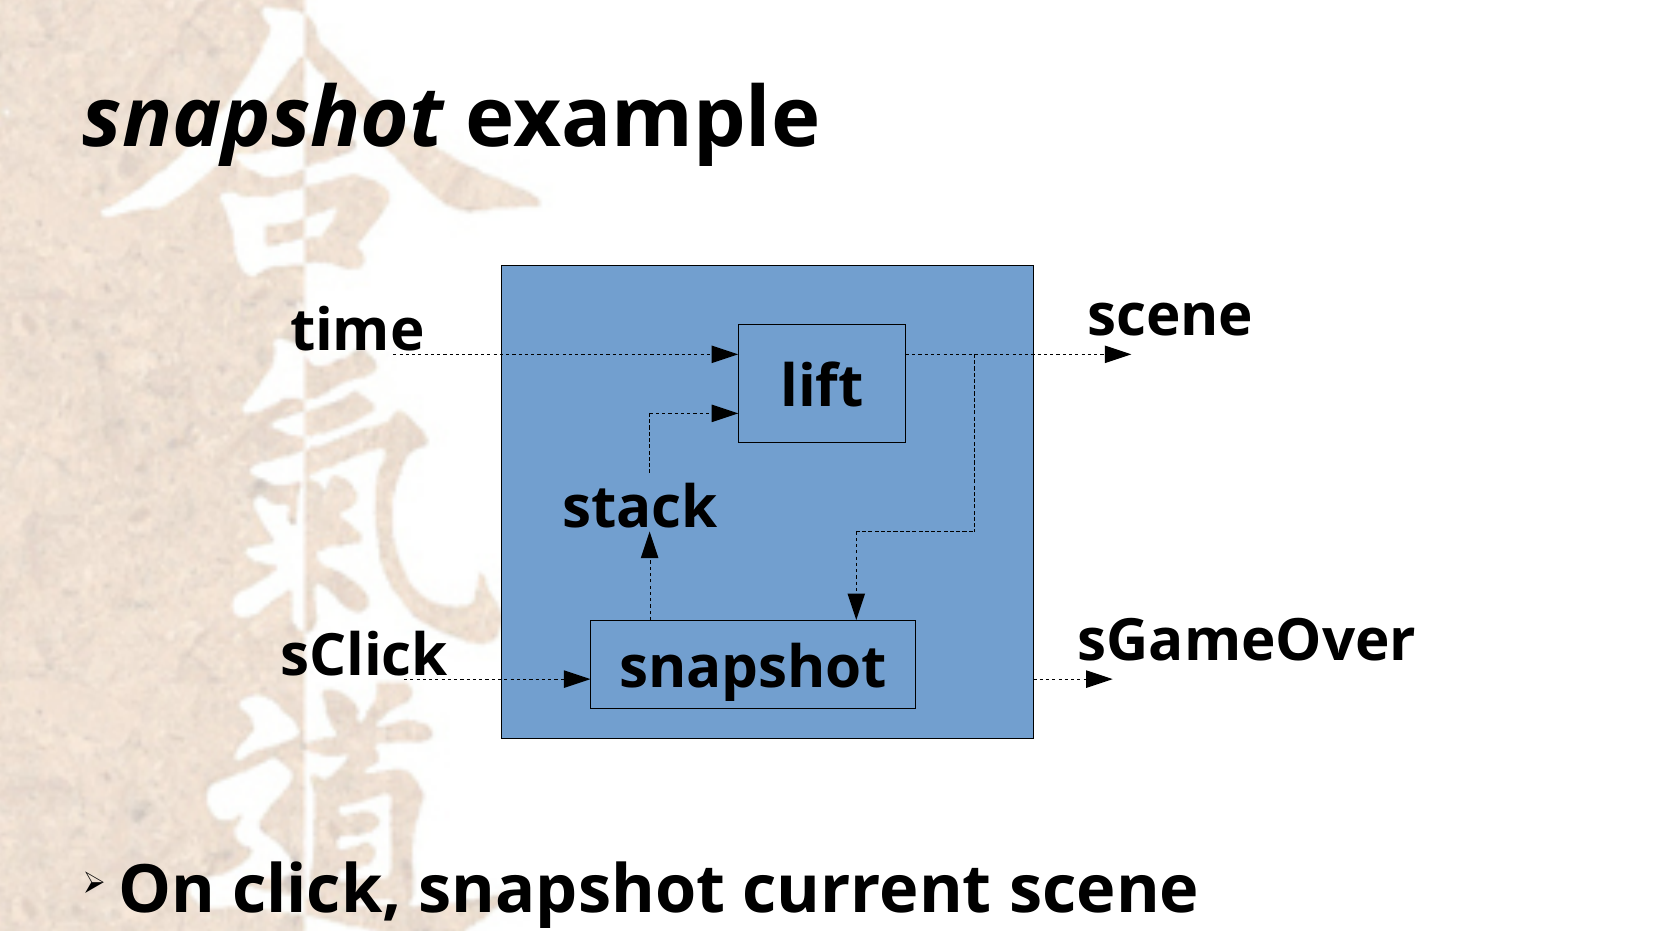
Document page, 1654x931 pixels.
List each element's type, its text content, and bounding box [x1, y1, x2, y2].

text_box sClick [265, 605, 486, 709]
text_box lift [738, 324, 906, 443]
text_box sGameOver [1062, 590, 1379, 664]
subtitle On click, snapshot current scene [82, 841, 1571, 931]
text_box [501, 265, 1034, 739]
title snapshot example [82, 37, 1571, 193]
text_box stack [547, 458, 768, 532]
text_box snapshot [590, 620, 916, 709]
text_box scene [1072, 265, 1325, 340]
picture [0, 0, 1654, 931]
text_box time [275, 280, 496, 384]
